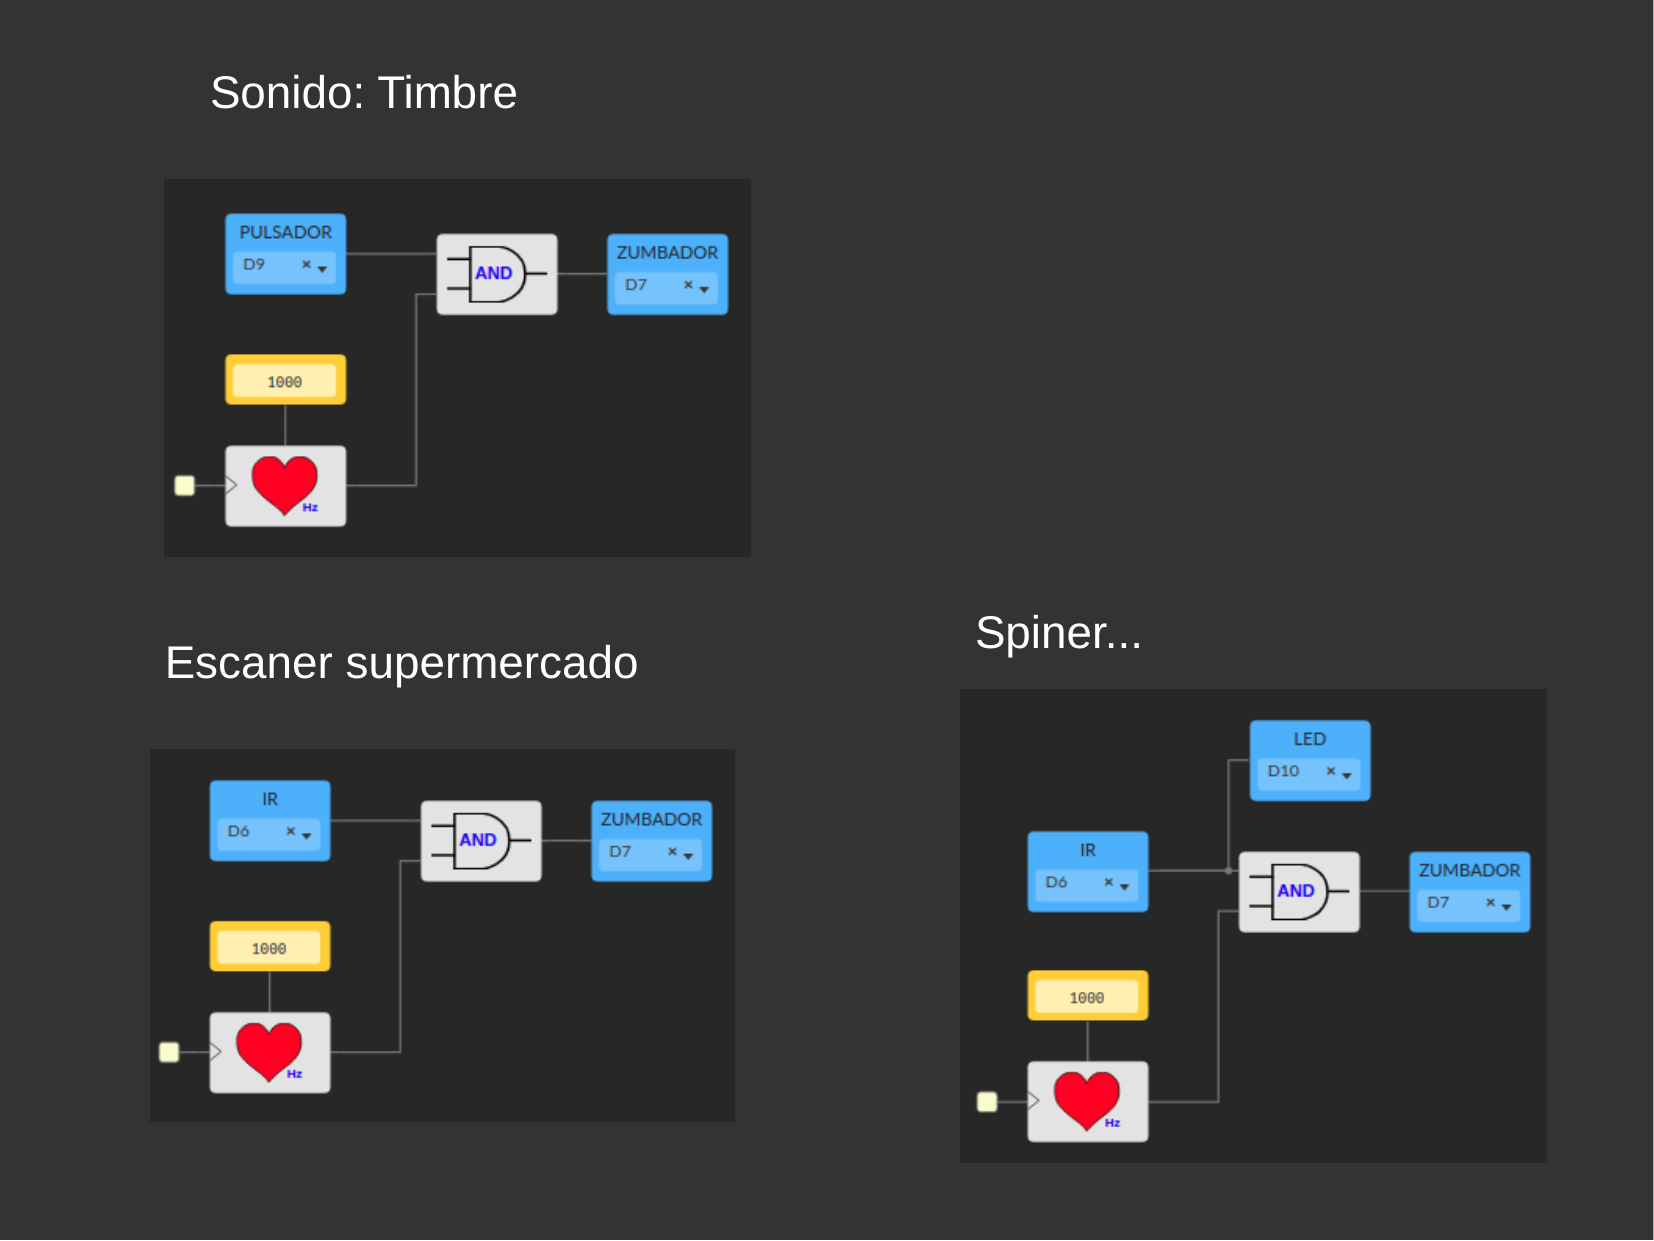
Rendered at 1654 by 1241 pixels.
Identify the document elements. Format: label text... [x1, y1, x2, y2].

picture [960, 689, 1547, 1163]
text_box Escaner supermercado [150, 629, 661, 720]
picture [150, 749, 735, 1122]
picture [164, 179, 751, 557]
text_box Sonido: Timbre [195, 59, 901, 150]
text_box Spiner... [960, 599, 1471, 689]
